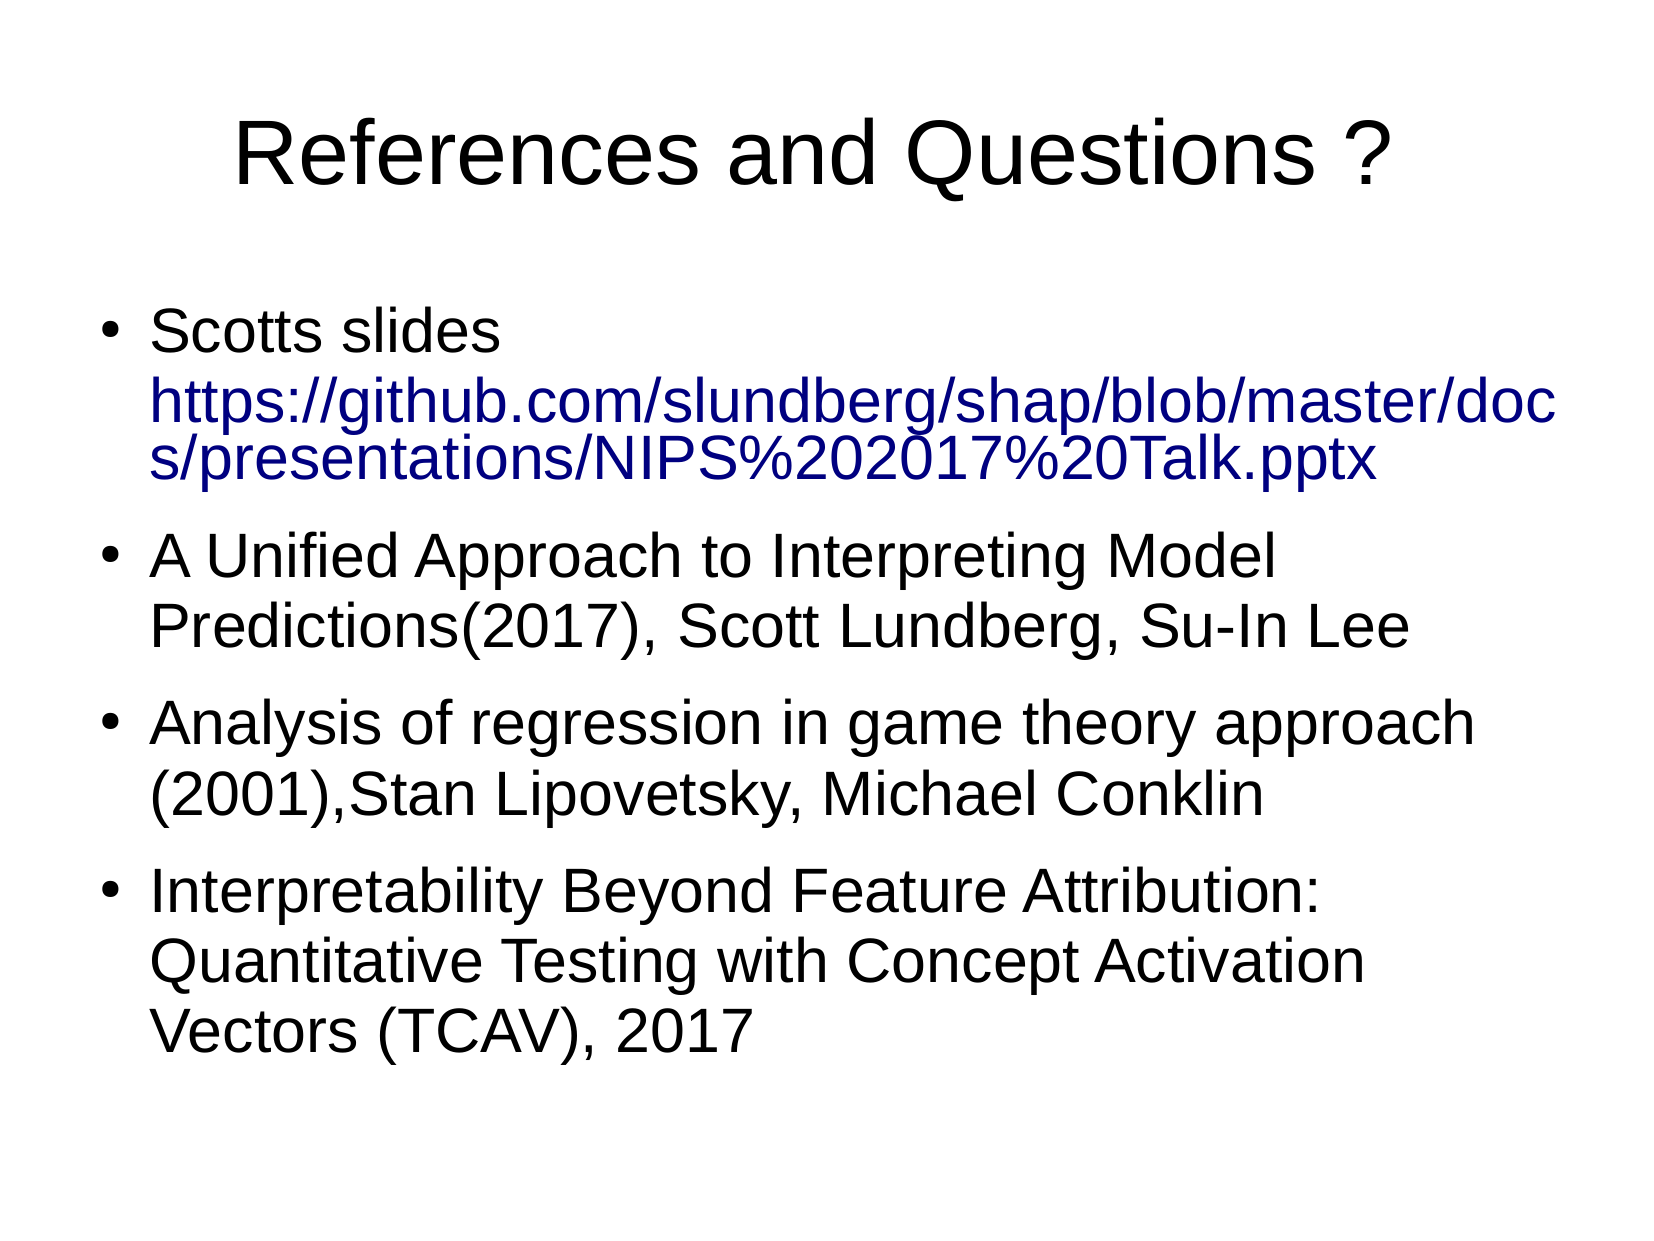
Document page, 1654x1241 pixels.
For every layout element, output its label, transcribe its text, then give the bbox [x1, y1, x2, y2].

list Scotts slides https://github.com/slundberg/shap/blob/master/docs/presentations/NIPS%202017%20Talk.pptx A Unified Approach to Interpreting Model Predictions(2017), Scott Lundberg, Su-In Lee Analysis of regression in game theory approach (2001),Stan Lipovetsky, Michael Conklin Interpretability Beyond Feature Attribution: Quantitative Testing with Concept Activation Vectors (TCAV), 2017 [82, 296, 1571, 1016]
title References and Questions ? [82, 49, 1571, 257]
